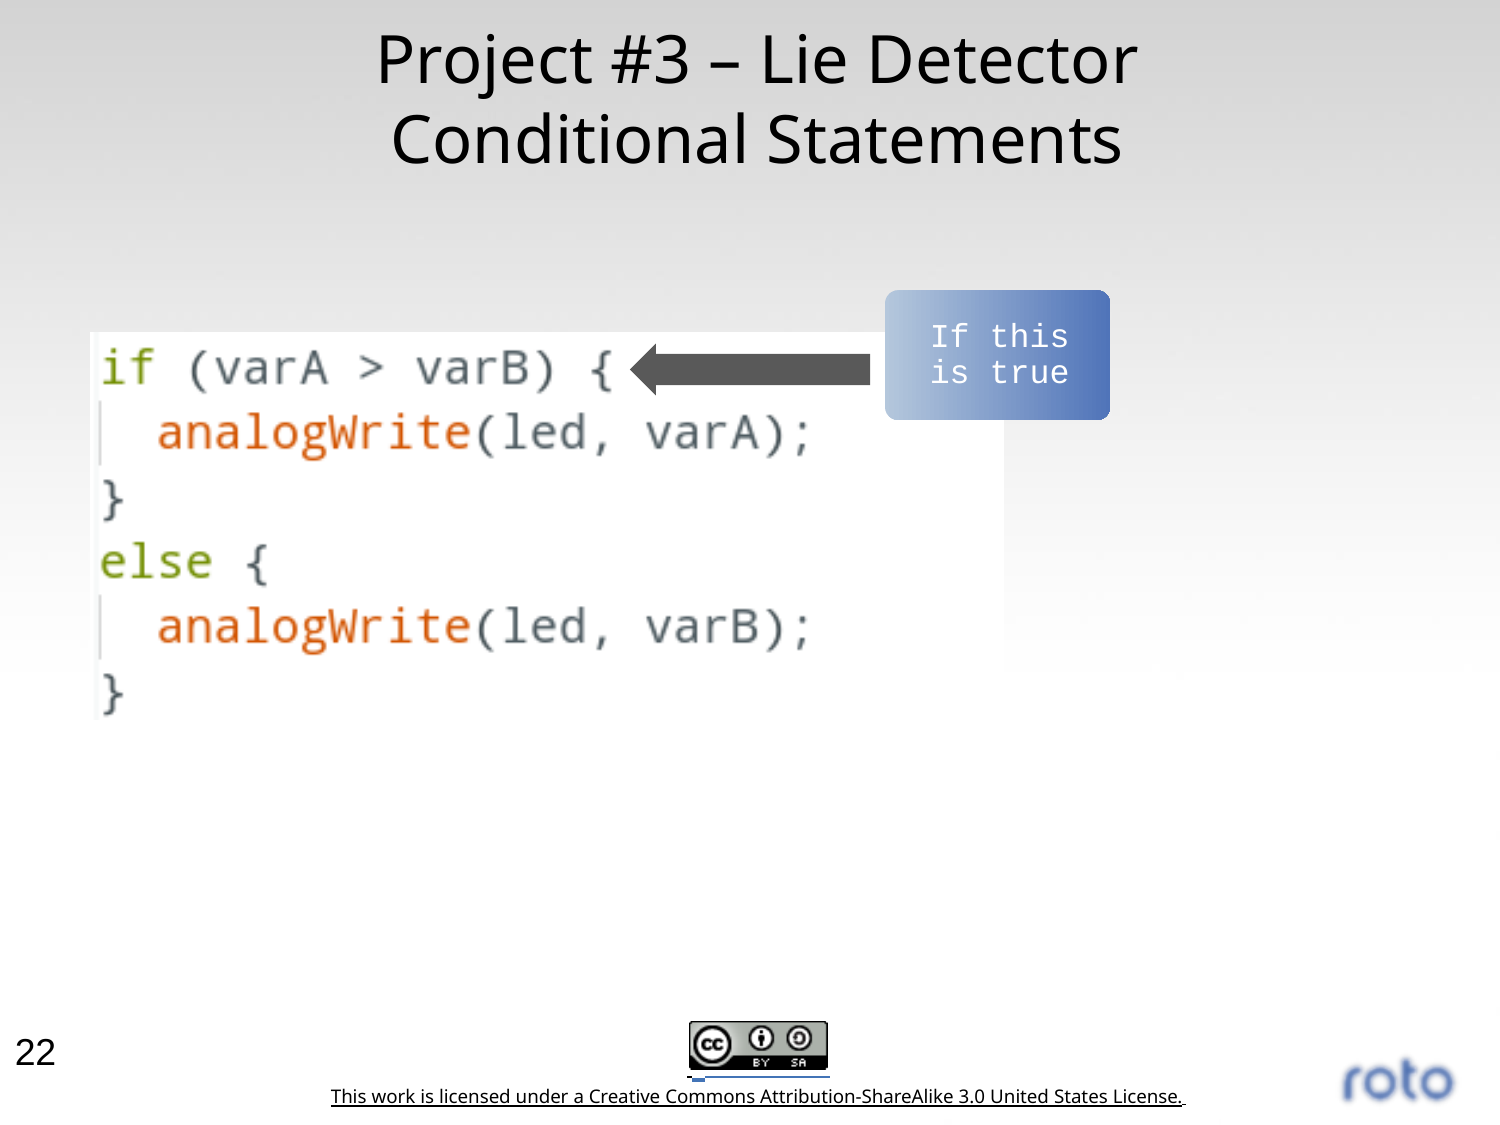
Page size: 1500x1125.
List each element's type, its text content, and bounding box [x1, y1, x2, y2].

text_box If this is true [885, 290, 1111, 421]
title Project #3 – Lie Detector Conditional Statements [75, 2, 1441, 191]
text_box [629, 343, 871, 396]
picture [0, 0, 1500, 1125]
